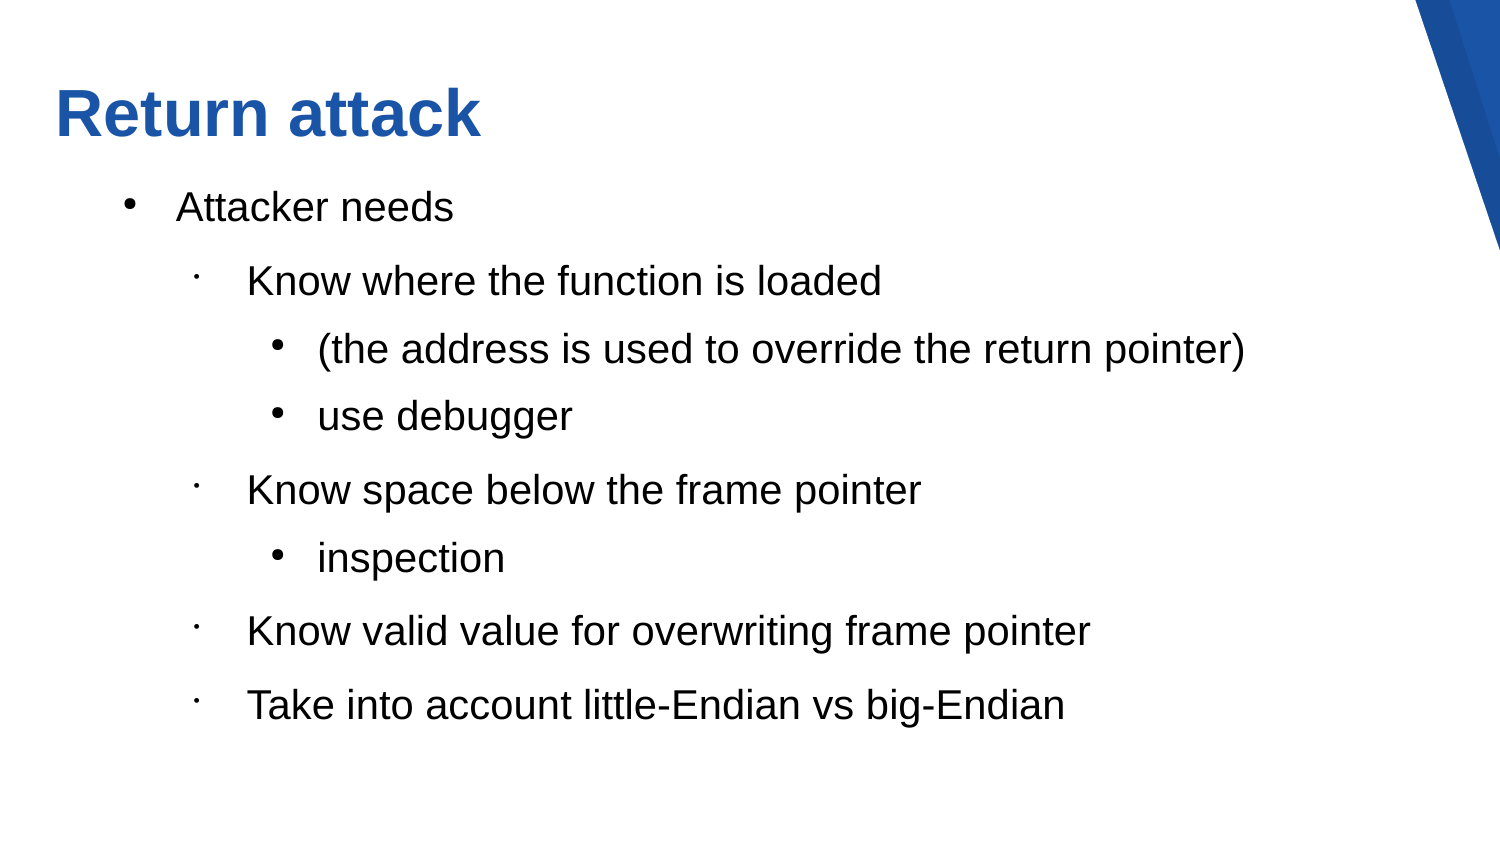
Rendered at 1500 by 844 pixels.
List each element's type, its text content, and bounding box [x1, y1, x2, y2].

title Return attack [40, 97, 1306, 166]
list Attacker needs Know where the function is loaded (the address is used to override the return pointer) use debugger Know space below the frame pointer inspection Know valid value for overwriting frame pointer Take into account little-Endian vs big-Endian [90, 165, 1373, 665]
